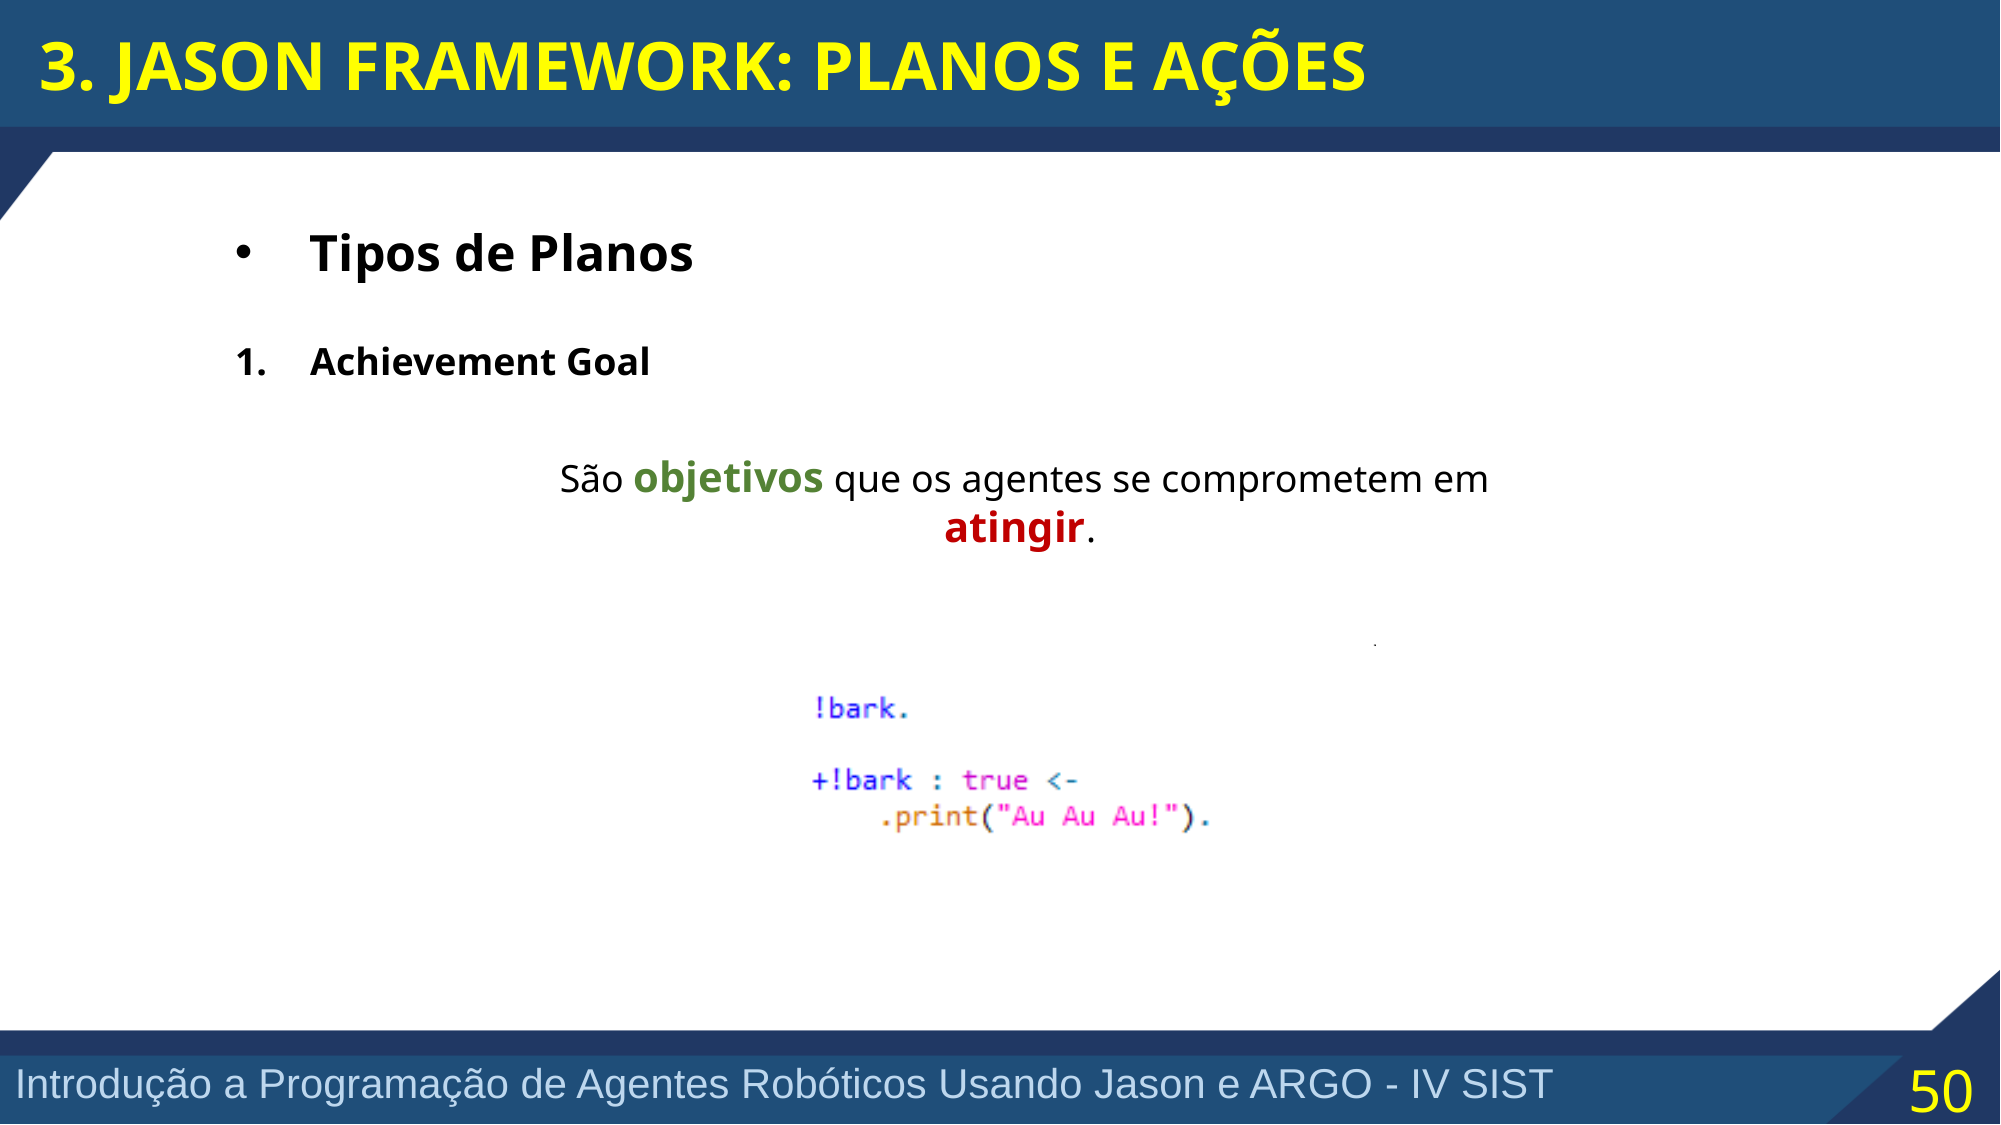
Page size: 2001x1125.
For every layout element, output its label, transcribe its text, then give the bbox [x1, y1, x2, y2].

picture [0, 0, 2000, 1124]
text_box São objetivos que os agentes se comprometem em atingir. [481, 443, 1569, 559]
text_box Tipos de Planos [220, 214, 1496, 290]
text_box Achievement Goal [220, 335, 1275, 407]
text_box 3. JASON FRAMEWORK: PLANOS E AÇÕES [24, 16, 2000, 192]
